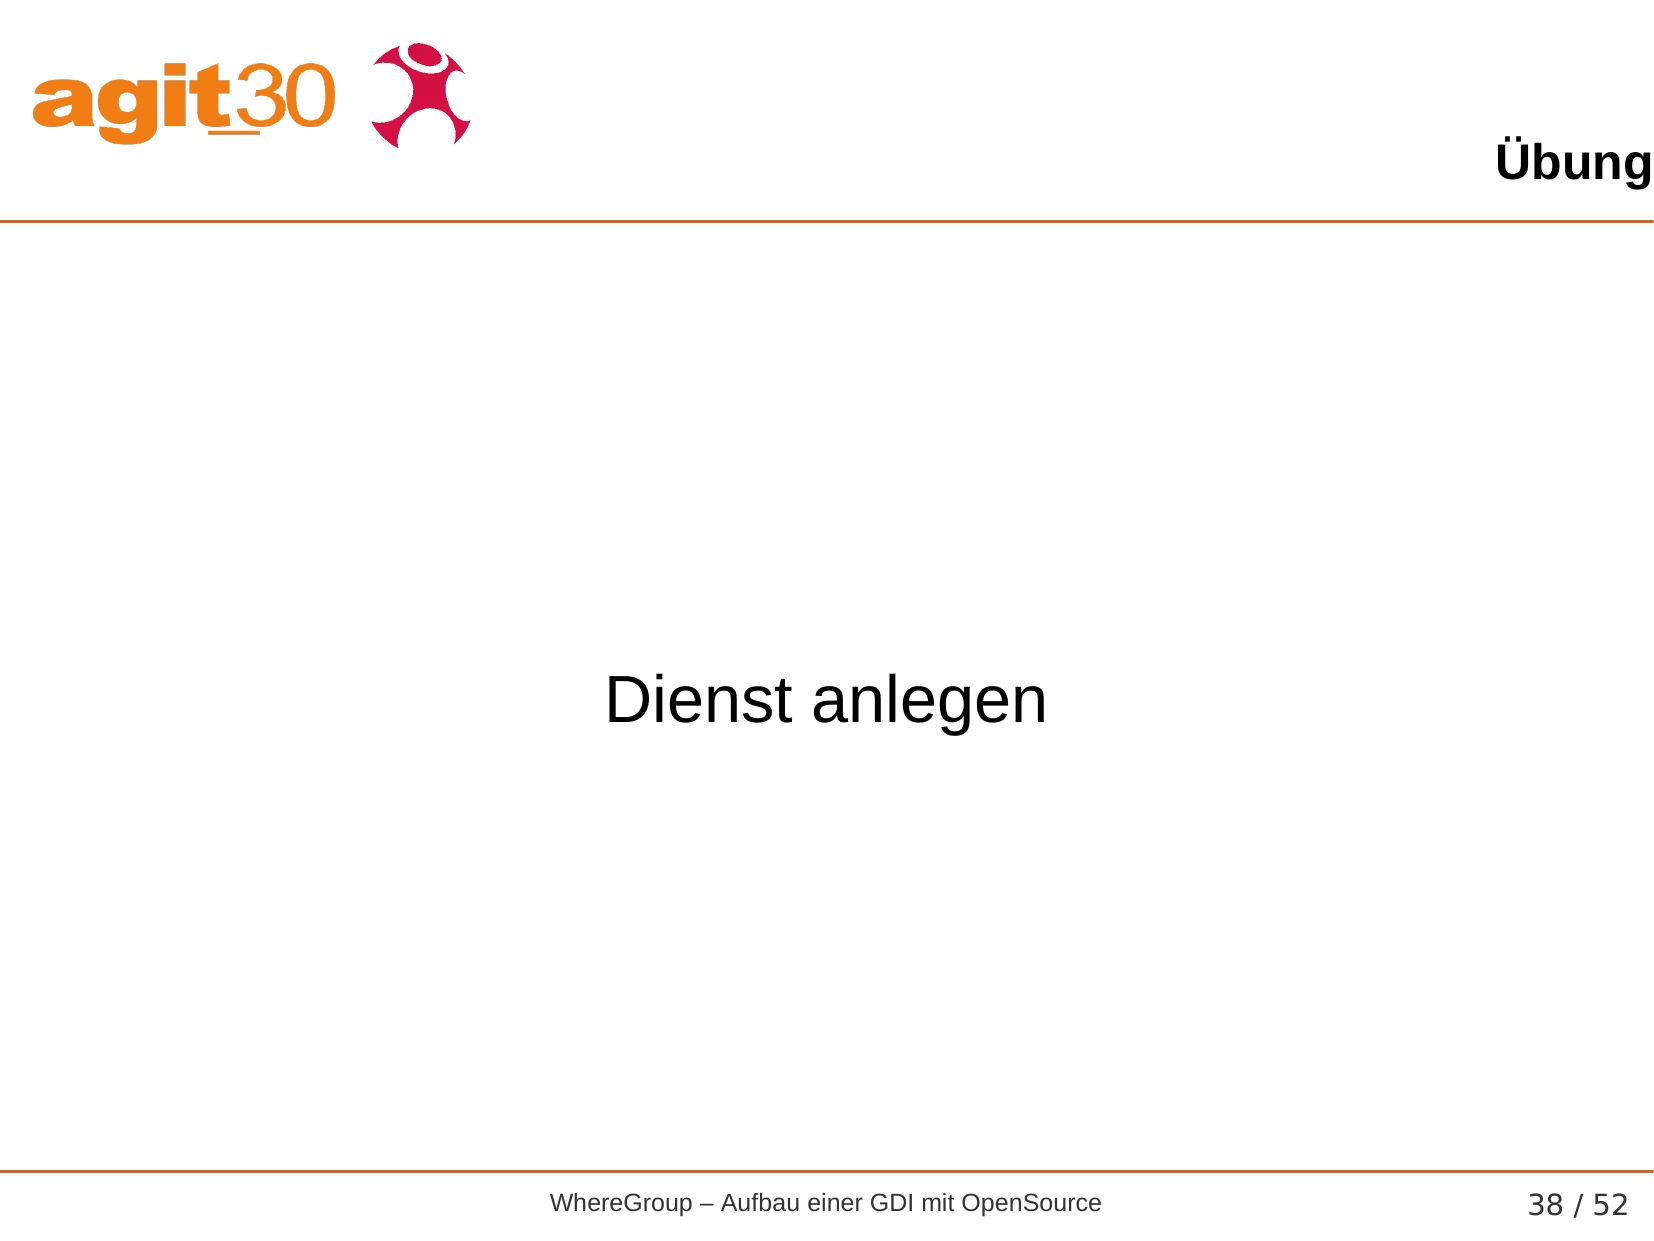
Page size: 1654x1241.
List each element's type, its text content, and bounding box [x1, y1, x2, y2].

title Übung [265, 118, 1654, 207]
picture [29, 58, 340, 148]
subtitle Dienst anlegen [82, 290, 1571, 1109]
